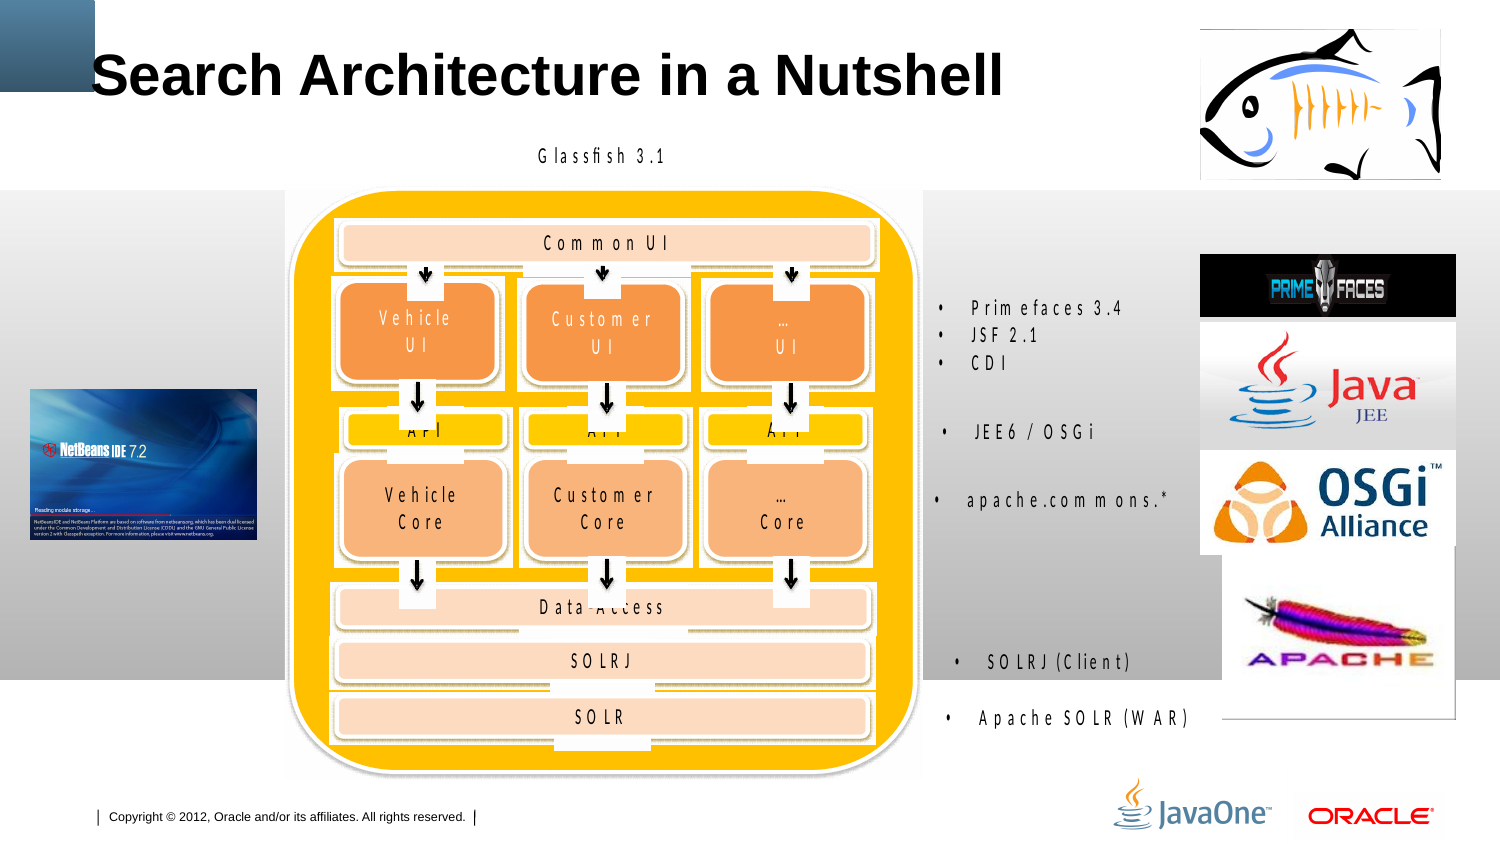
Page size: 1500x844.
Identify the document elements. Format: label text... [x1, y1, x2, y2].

picture [1293, 792, 1445, 840]
picture [284, 29, 1456, 844]
title Search Architecture in a Nutshell [90, 45, 1200, 170]
picture [30, 389, 257, 541]
